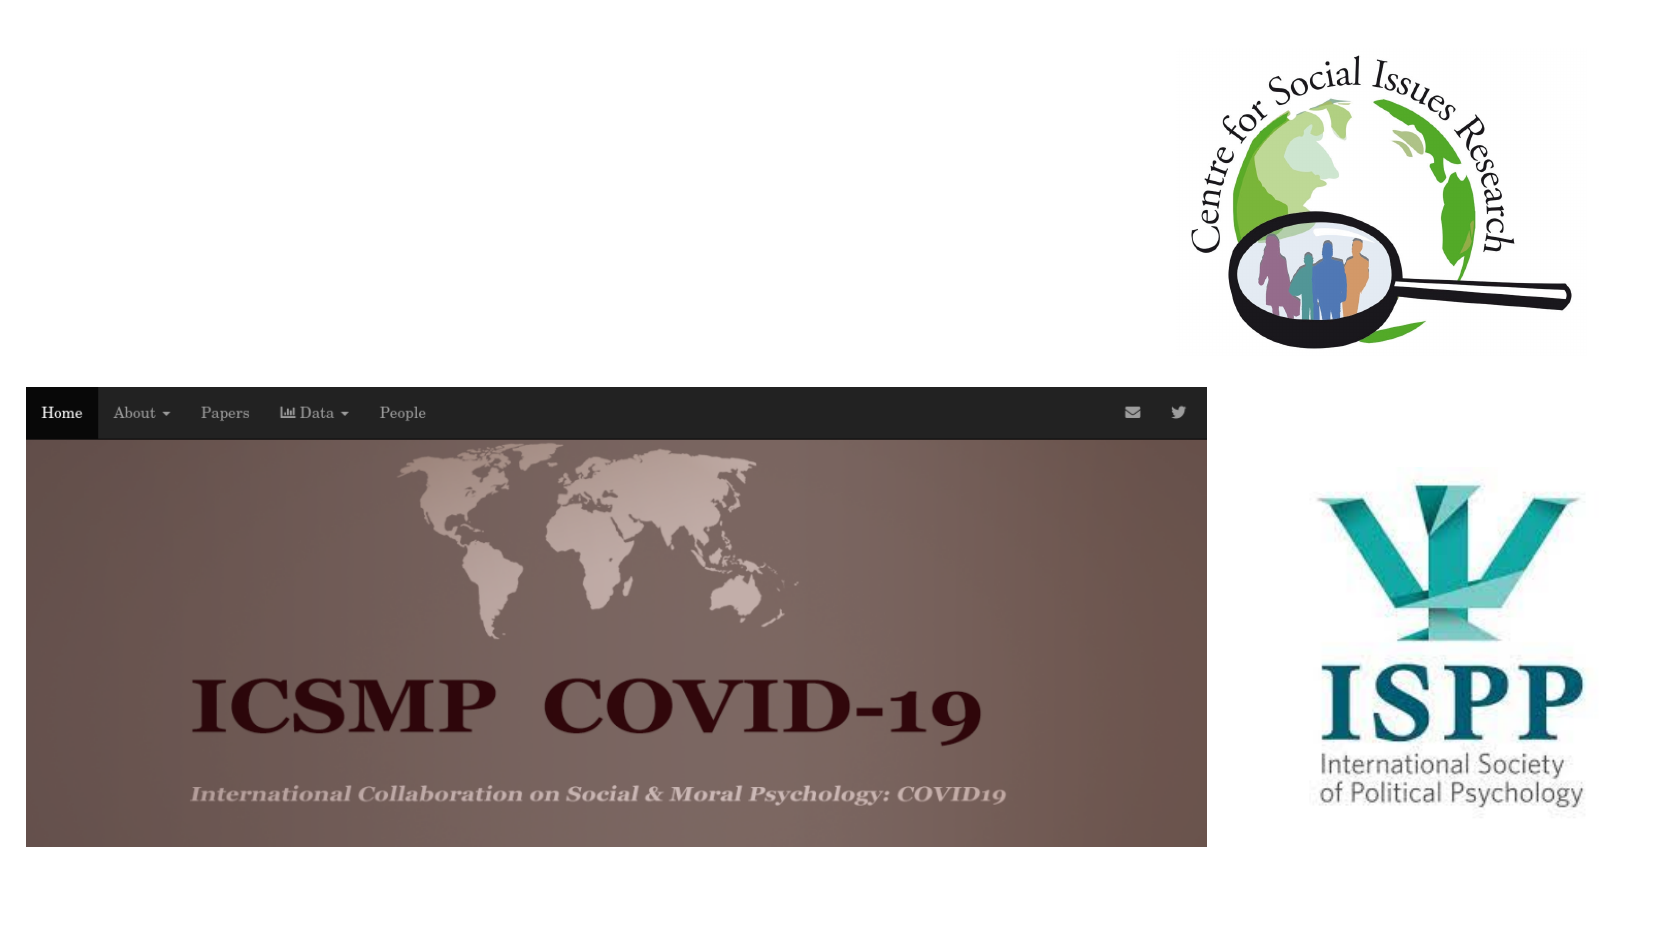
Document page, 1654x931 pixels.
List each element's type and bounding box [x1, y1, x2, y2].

picture [26, 387, 1207, 847]
picture [1272, 467, 1625, 820]
picture [1176, 48, 1587, 356]
